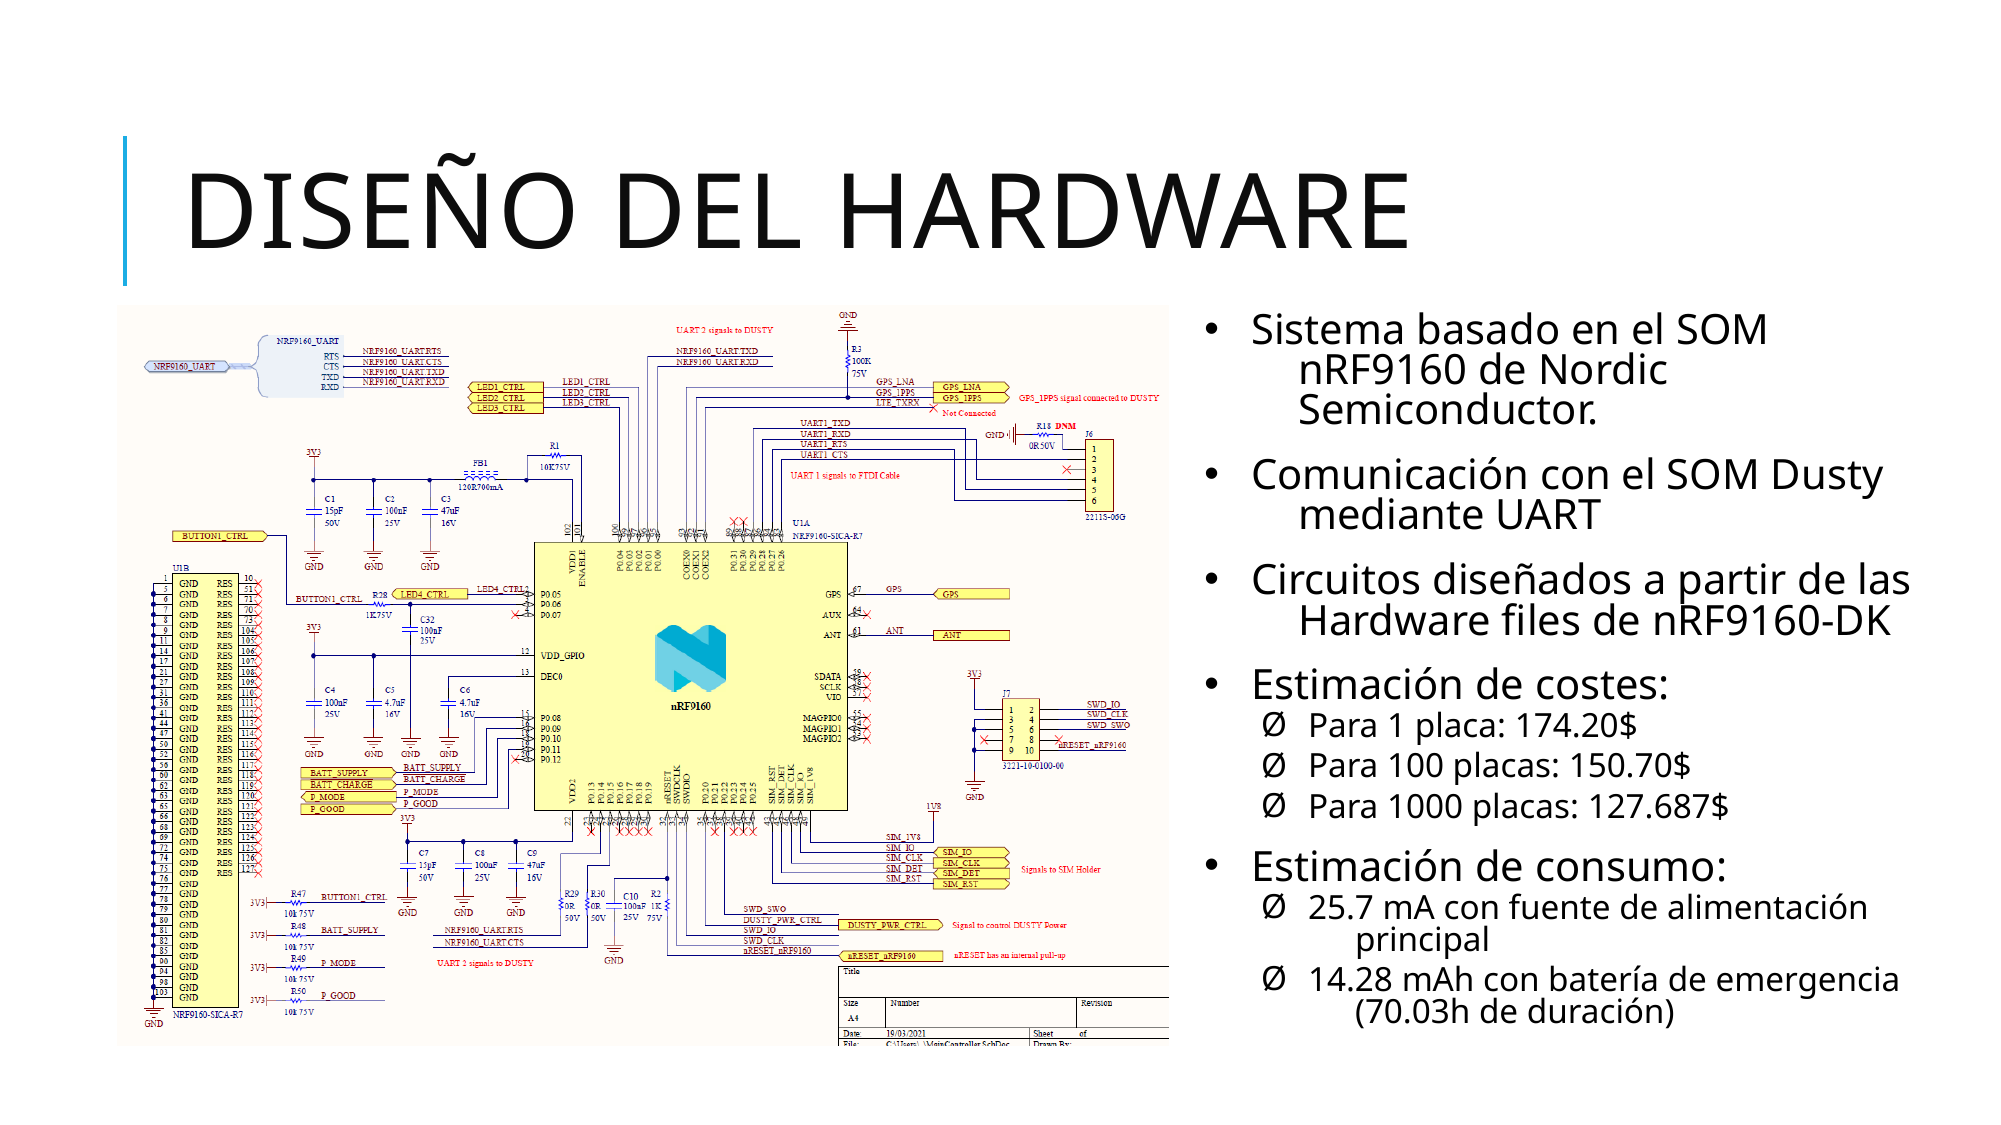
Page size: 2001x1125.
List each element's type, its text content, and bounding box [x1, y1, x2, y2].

list Sistema basado en el SOM nRF9160 de Nordic Semiconductor. Comunicación con el SOM Dusty mediante UART Circuitos diseñados a partir de las Hardware files de nRF9160-DK Estimación de costes: Para 1 placa: 174.20$ Para 100 placas: 150.70$ Para 1000 placas: 127.687$ Estimación de consumo: 25.7 mA con fuente de alimentación principal 14.28 mAh con batería de emergencia (70.03h de duración) [1196, 305, 1921, 1046]
picture [117, 305, 1169, 1046]
title Diseño del hardware [168, 96, 1763, 343]
